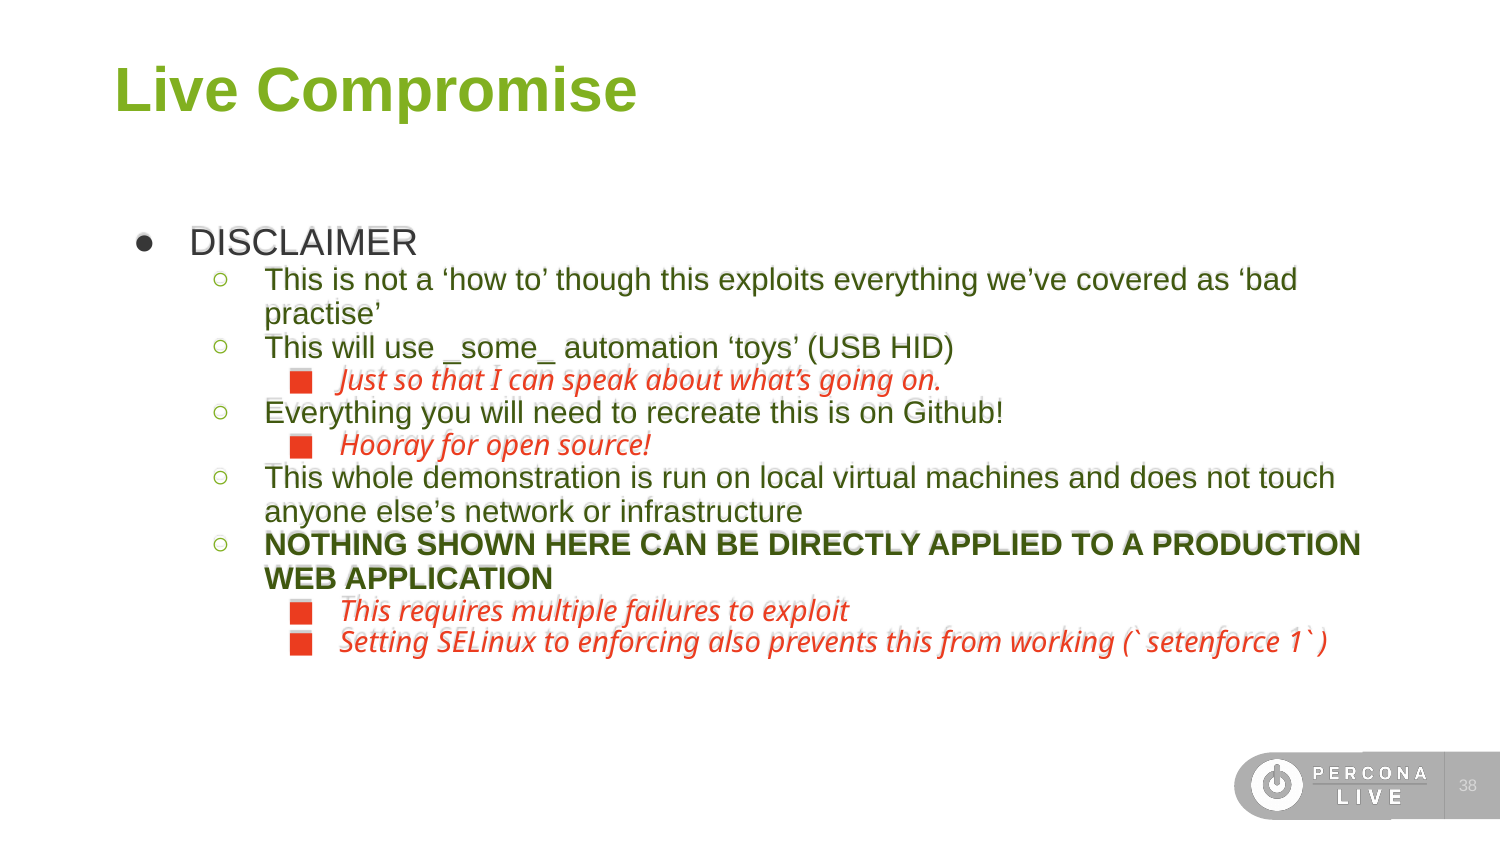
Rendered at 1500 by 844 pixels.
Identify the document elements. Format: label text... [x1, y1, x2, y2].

list DISCLAIMER This is not a ‘how to’ though this exploits everything we’ve covered as ‘bad practise’ This will use _some_ automation ‘toys’ (USB HID) Just so that I can speak about what’s going on. Everything you will need to recreate this is on Github! Hooray for open source! This whole demonstration is run on local virtual machines and does not touch anyone else’s network or infrastructure NOTHING SHOWN HERE CAN BE DIRECTLY APPLIED TO A PRODUCTION WEB APPLICATION This requires multiple failures to exploit Setting SELinux to enforcing also prevents this from working (` setenforce 1` ) [103, 217, 1397, 732]
title Live Compromise [103, 6, 1397, 176]
picture [1251, 759, 1427, 811]
